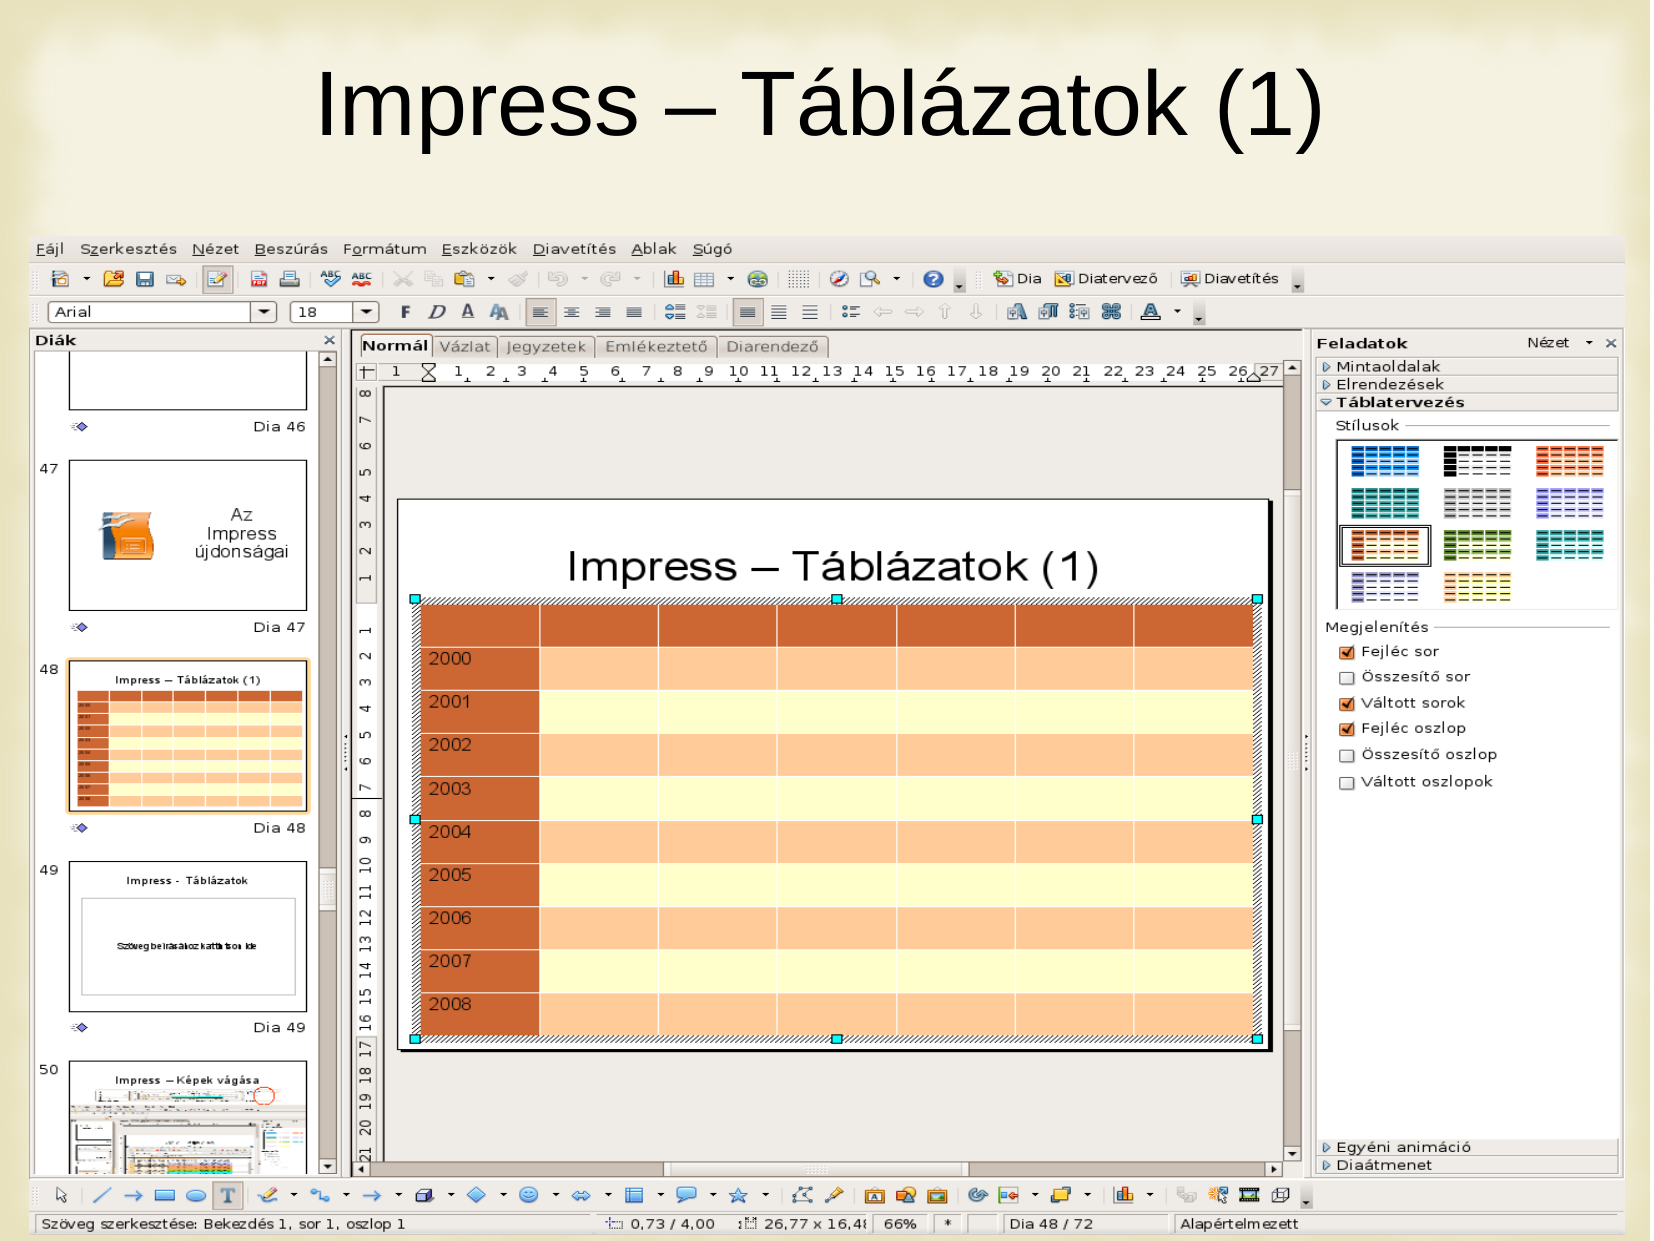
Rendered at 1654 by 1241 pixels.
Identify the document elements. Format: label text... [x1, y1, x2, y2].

picture [0, 0, 1651, 1241]
title Impress – Táblázatok (1) [76, 0, 1565, 208]
